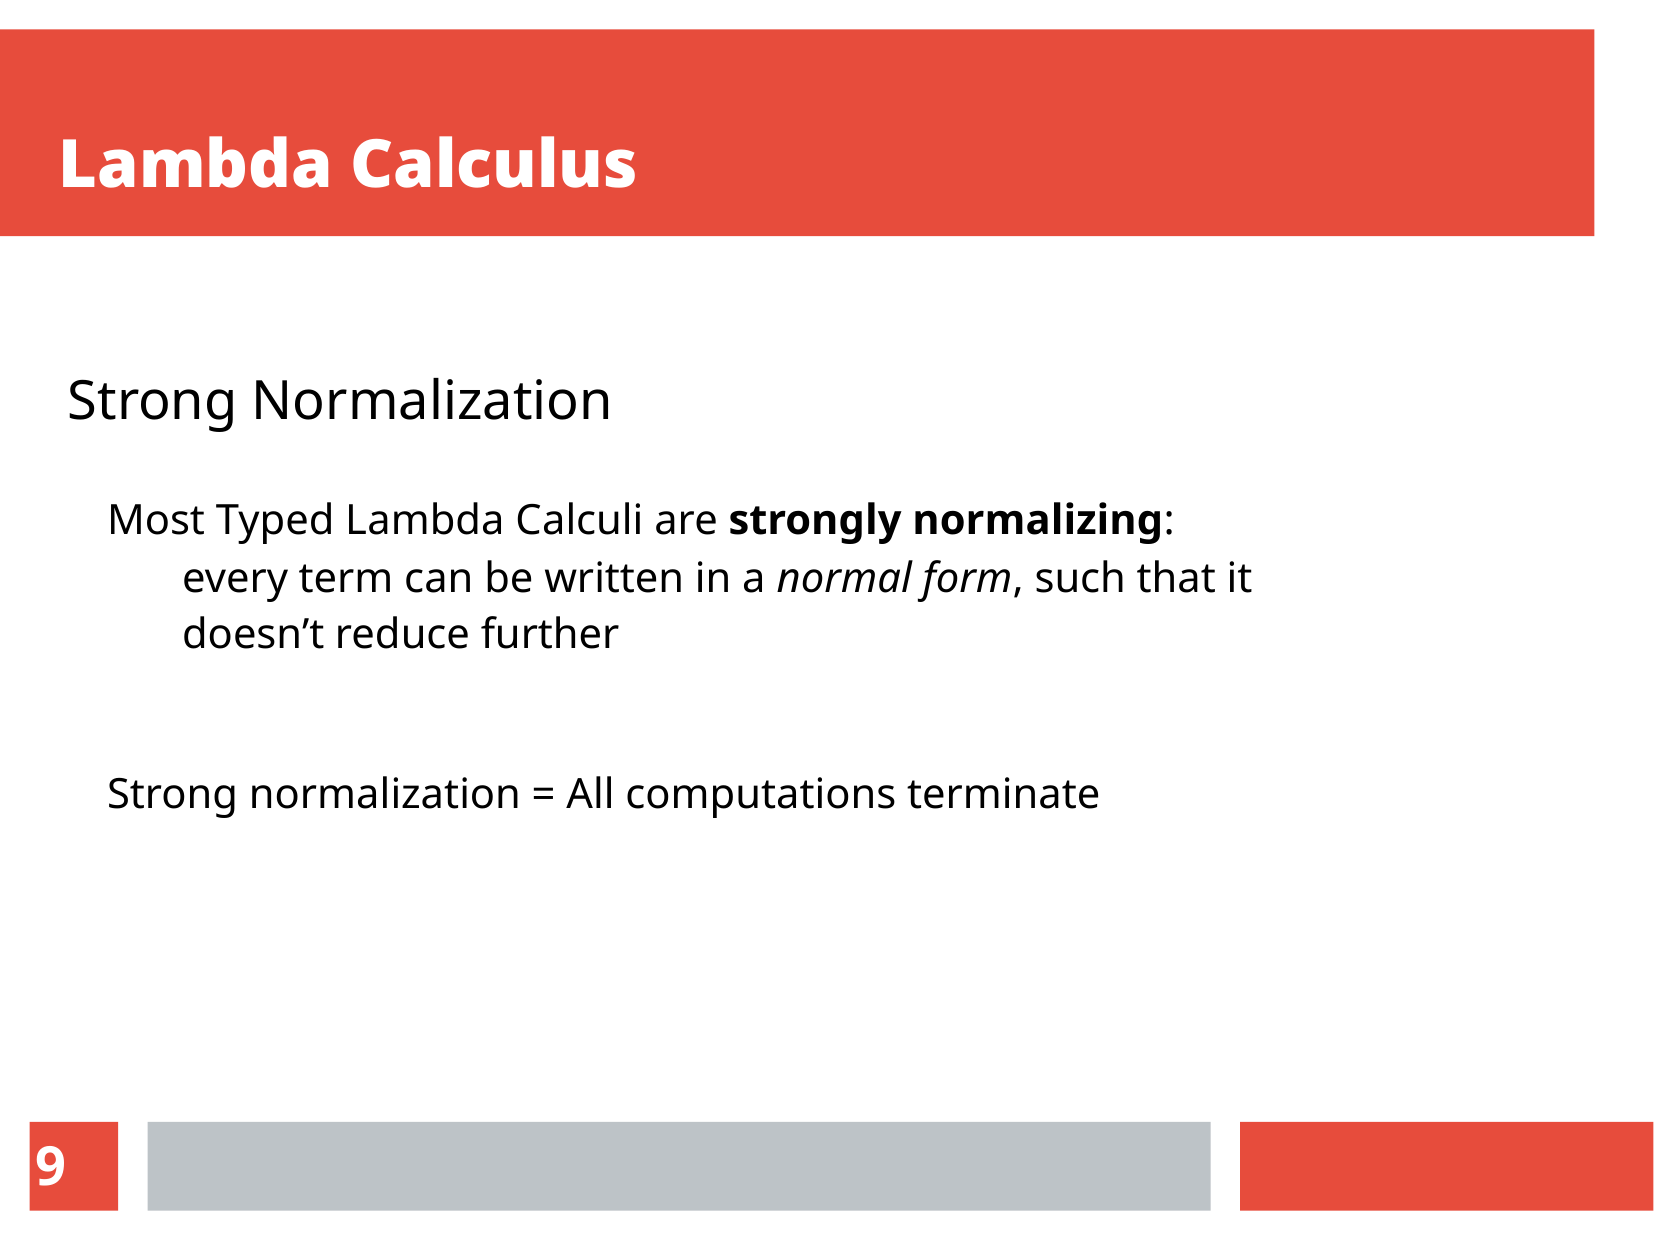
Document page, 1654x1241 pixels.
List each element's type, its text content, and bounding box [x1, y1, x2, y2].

text_box 9 [20, 1119, 254, 1210]
text_box Strong Normalization [53, 354, 1588, 433]
title Lambda Calculus [59, 58, 1595, 207]
text_box Most Typed Lambda Calculi are strongly normalizing: every term can be written in a normal form, such that it doesn’t reduce further Strong normalization = All computations terminate [92, 482, 1522, 925]
